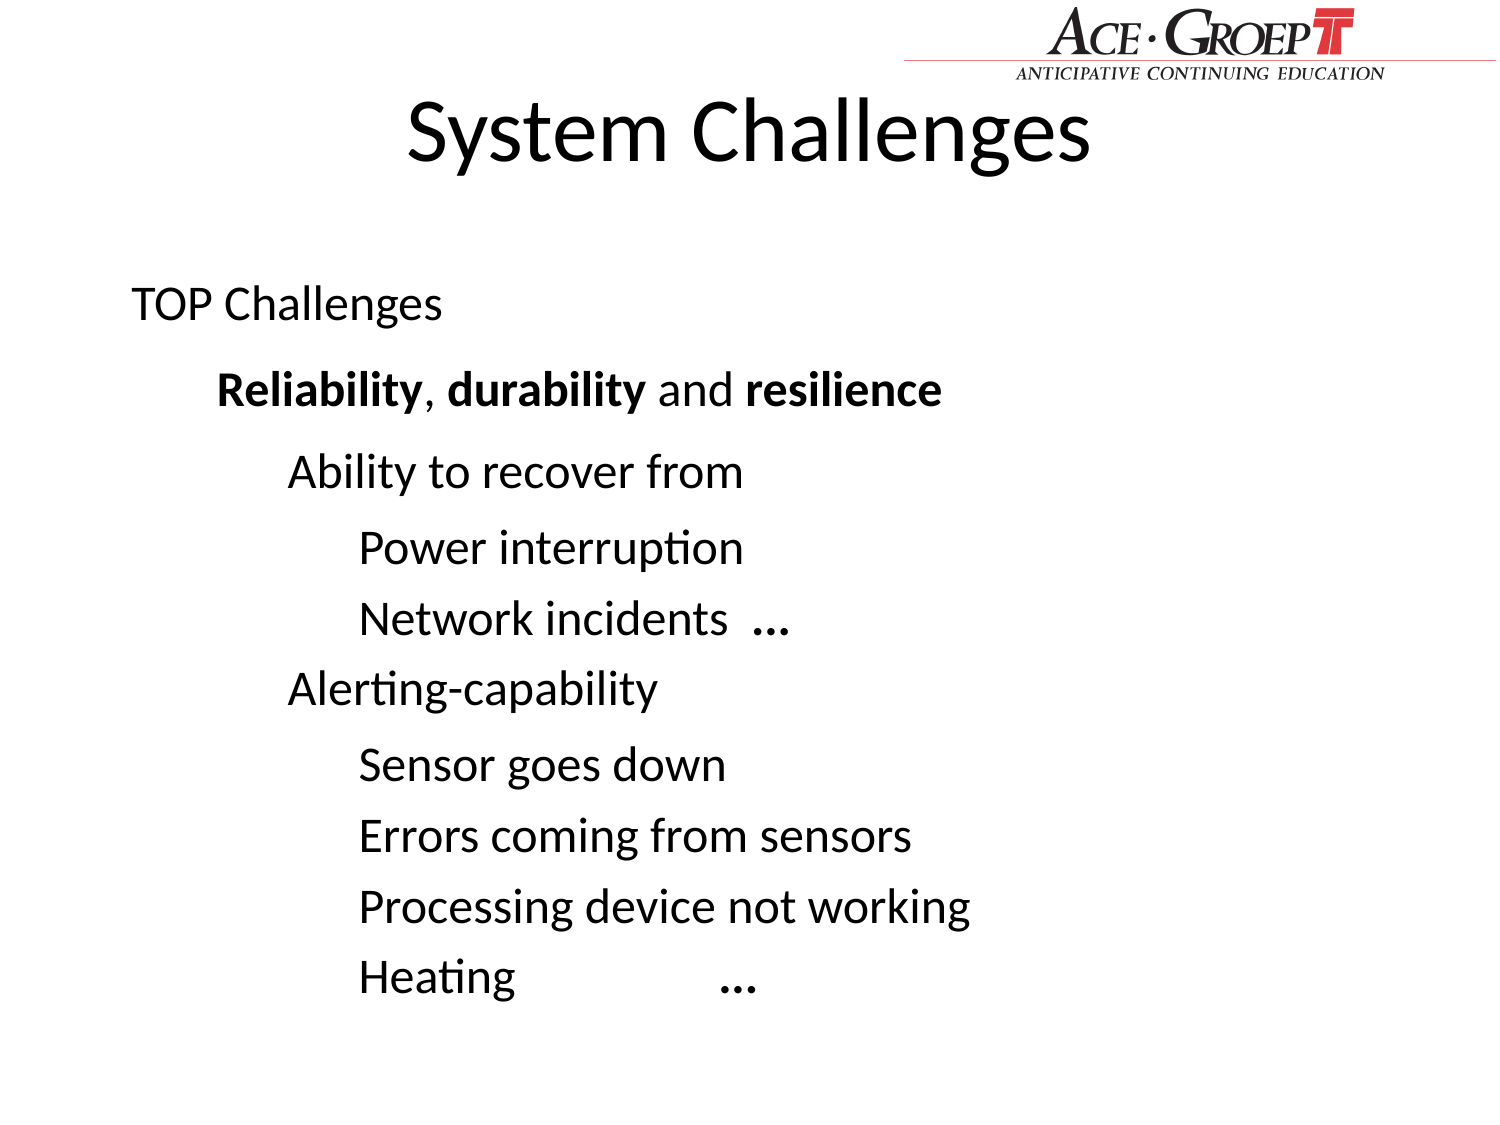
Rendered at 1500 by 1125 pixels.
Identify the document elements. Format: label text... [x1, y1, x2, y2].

list TOP Challenges Reliability, durability and resilience Ability to recover from Power interruption Network incidents ... Alerting-capability Sensor goes down Errors coming from sensors Processing device not working Heating ... [60, 262, 1411, 1006]
title System Challenges [75, 45, 1425, 233]
picture [904, 7, 1496, 80]
